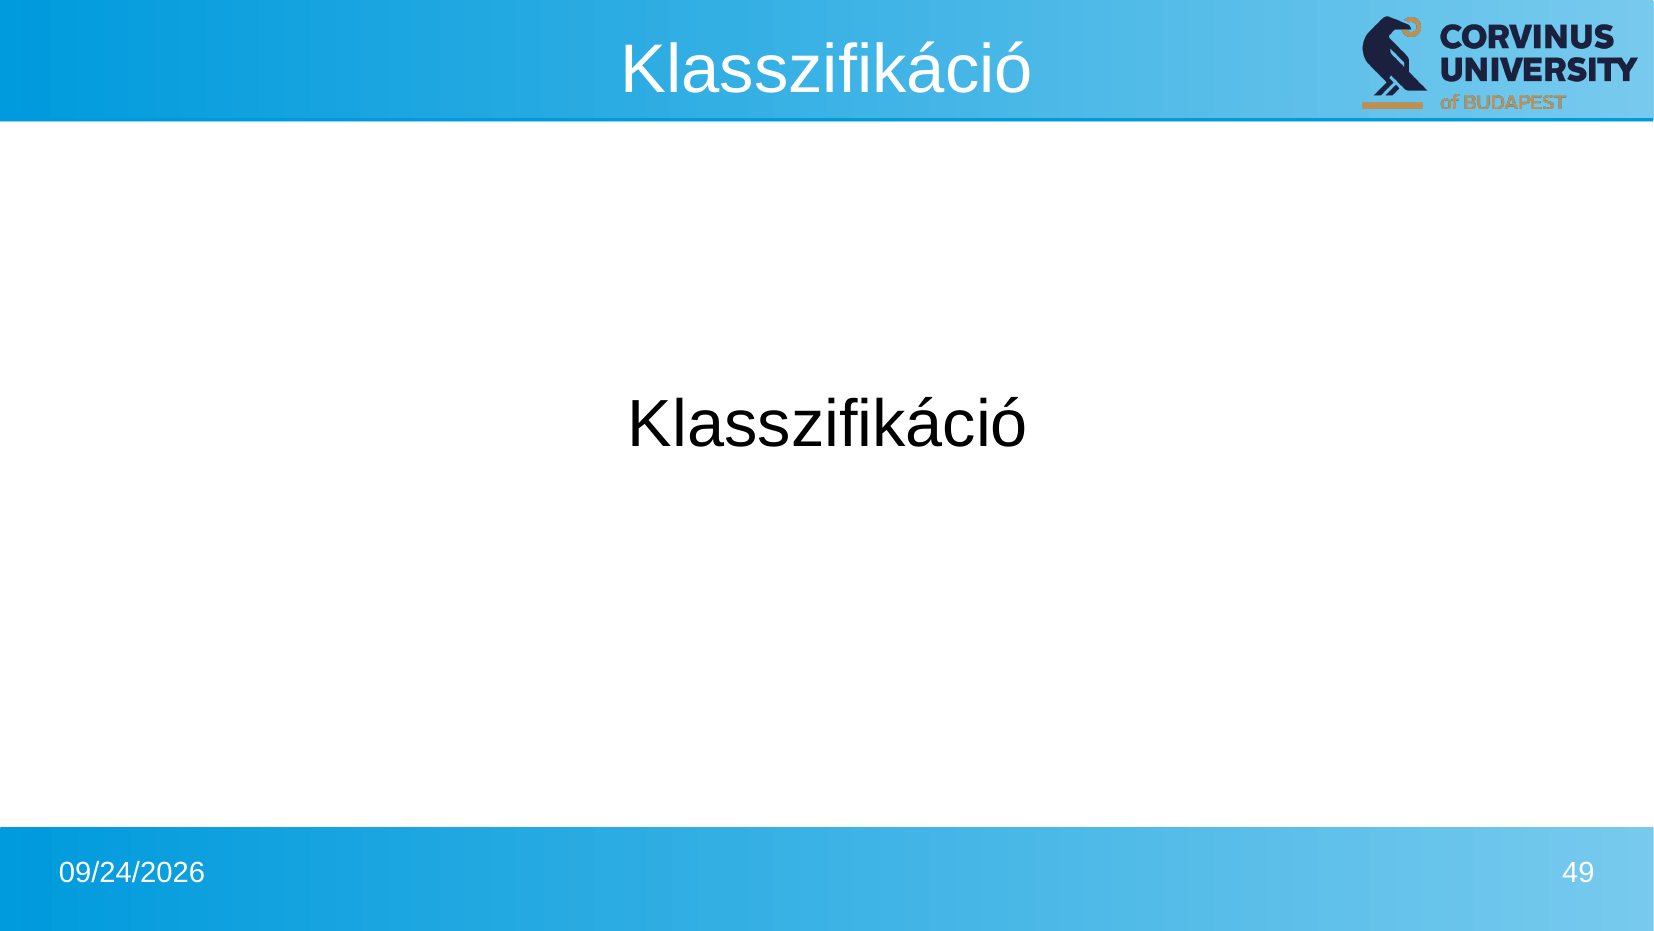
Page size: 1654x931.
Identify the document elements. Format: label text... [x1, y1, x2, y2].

picture [1362, 16, 1638, 109]
title Klasszifikáció [59, 29, 1362, 108]
text_box Klasszifikáció [613, 378, 1052, 516]
